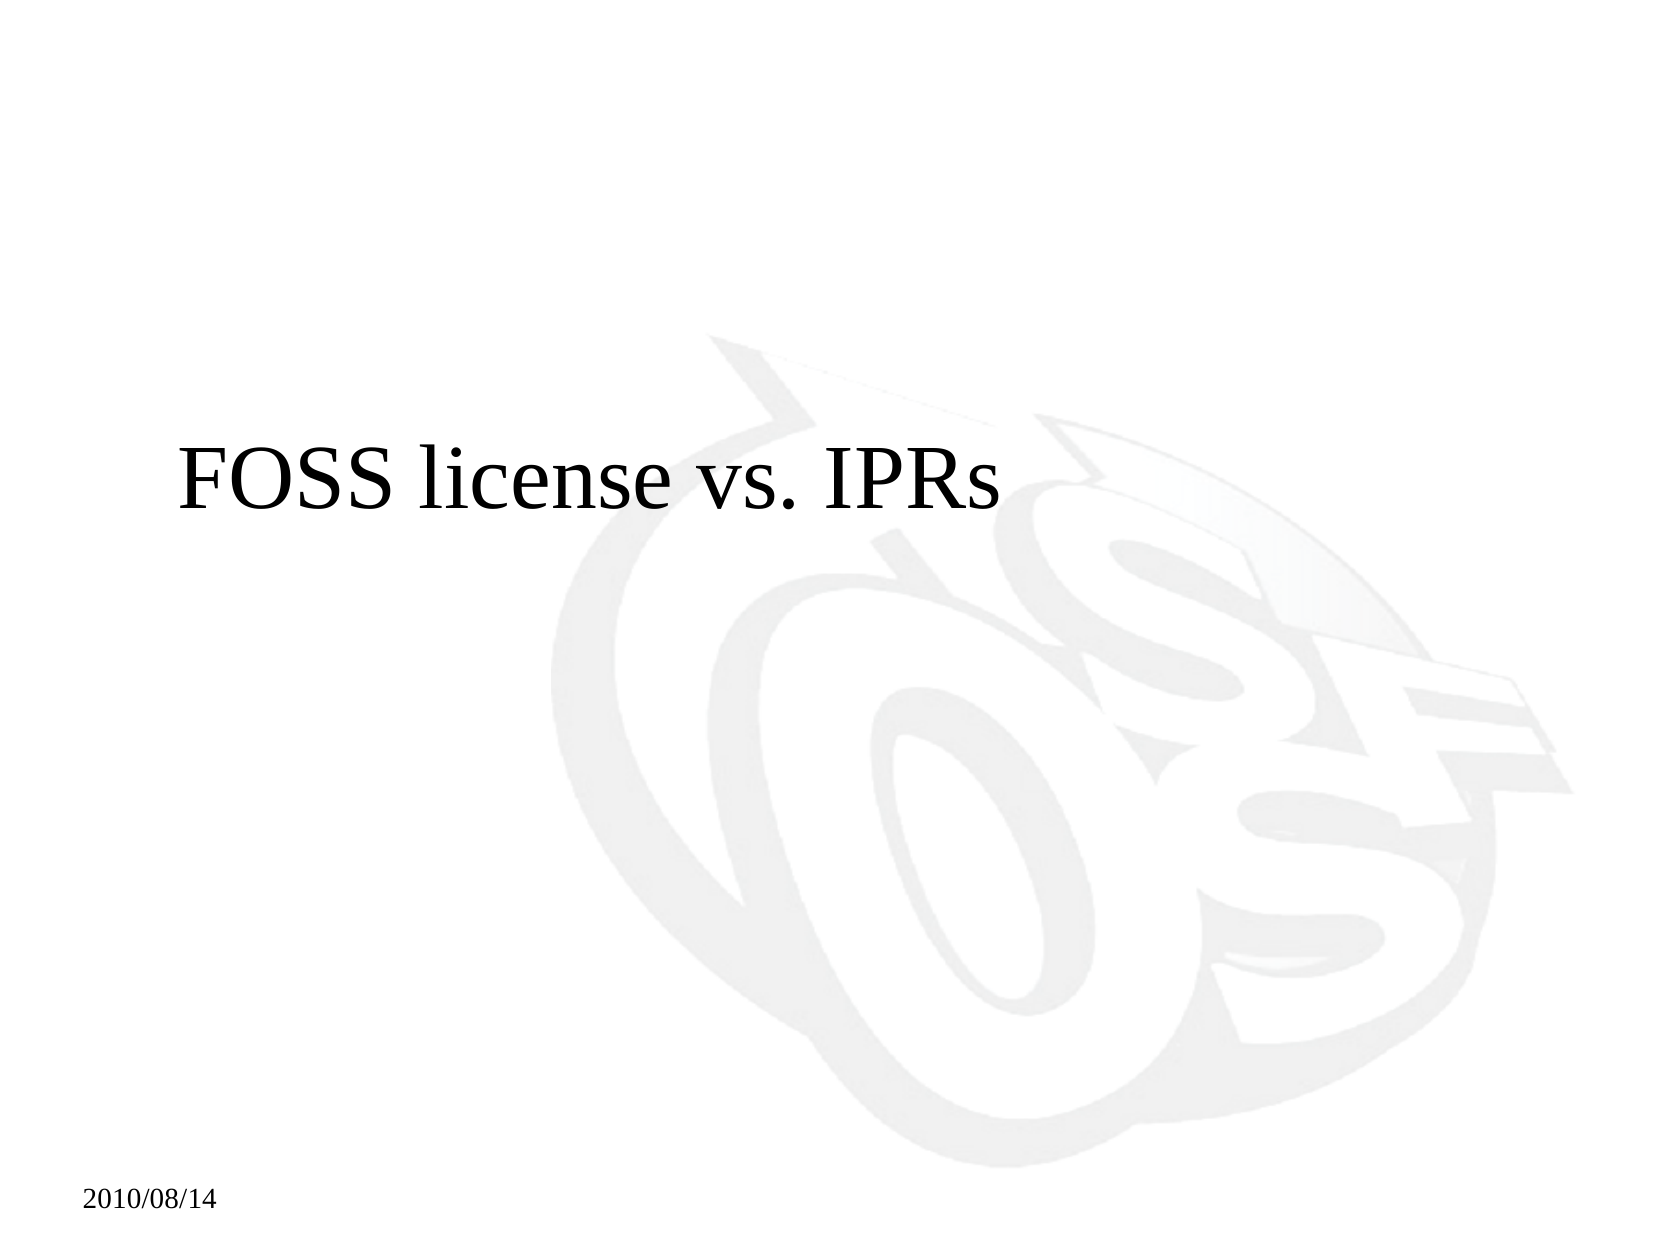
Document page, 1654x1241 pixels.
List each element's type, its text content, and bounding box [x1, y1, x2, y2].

picture [551, 331, 1577, 1170]
title FOSS license vs. IPRs [177, 313, 1418, 591]
